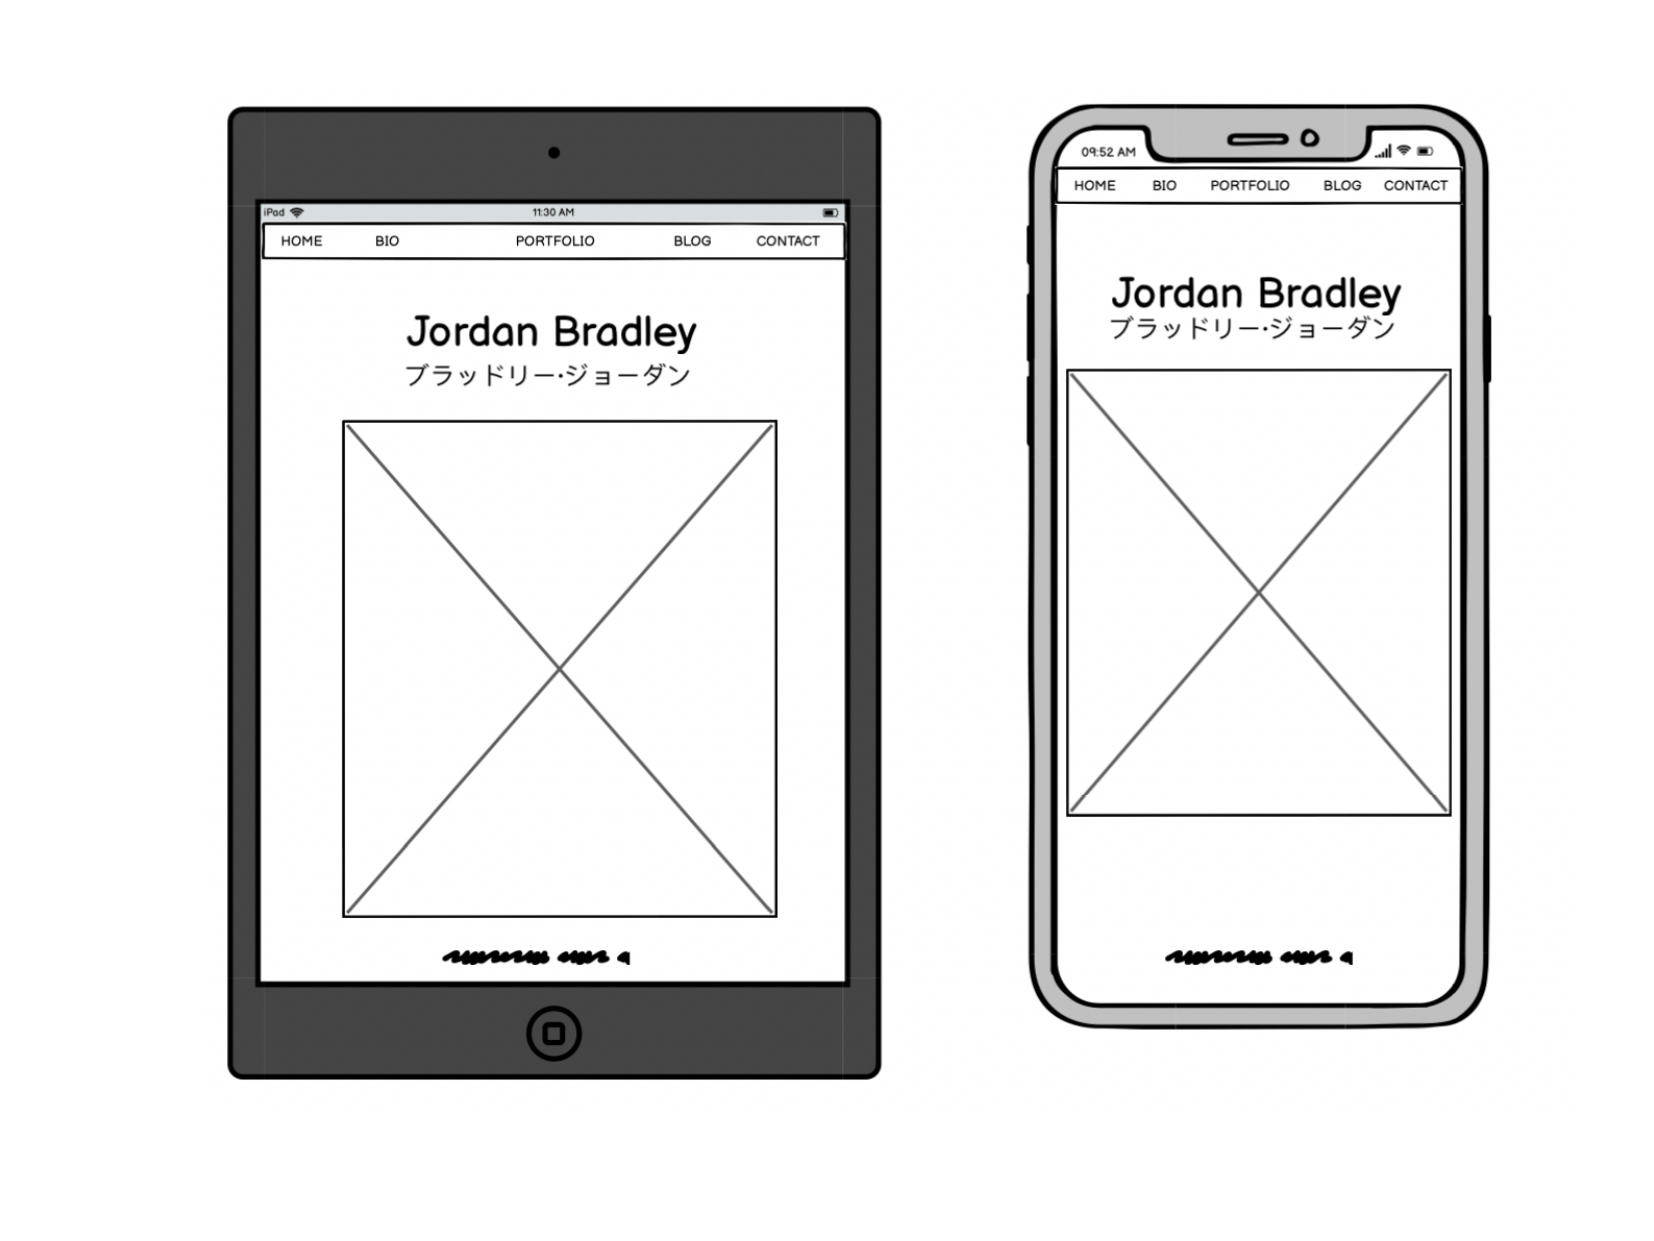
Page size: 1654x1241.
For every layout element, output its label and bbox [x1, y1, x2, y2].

picture [195, 82, 1583, 1114]
